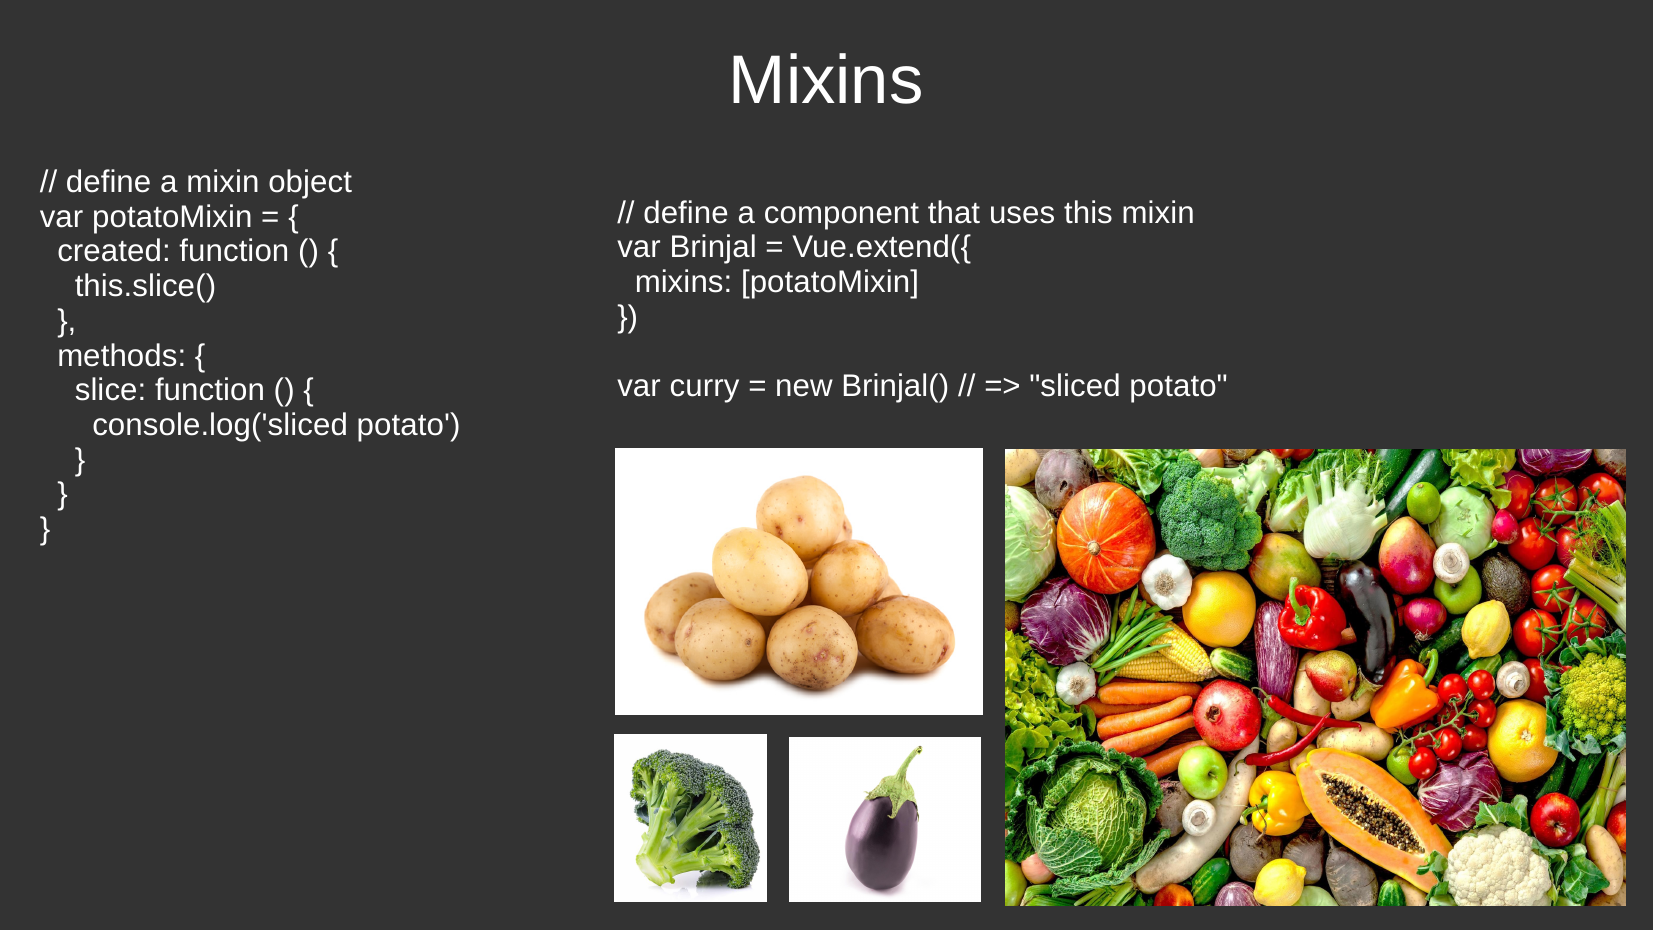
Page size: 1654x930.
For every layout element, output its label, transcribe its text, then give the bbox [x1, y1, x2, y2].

text_box // define a mixin object var potatoMixin = { created: function () { this.slice() }, methods: { slice: function () { console.log('sliced potato') } } } [25, 156, 529, 554]
picture [615, 448, 983, 715]
title Mixins [82, 1, 1571, 157]
picture [789, 737, 981, 902]
picture [614, 734, 767, 902]
picture [1005, 449, 1626, 906]
text_box // define a component that uses this mixin var Brinjal = Vue.extend({ mixins: [potatoMixin] }) var curry = new Brinjal() // => "sliced potato" [602, 187, 1457, 411]
